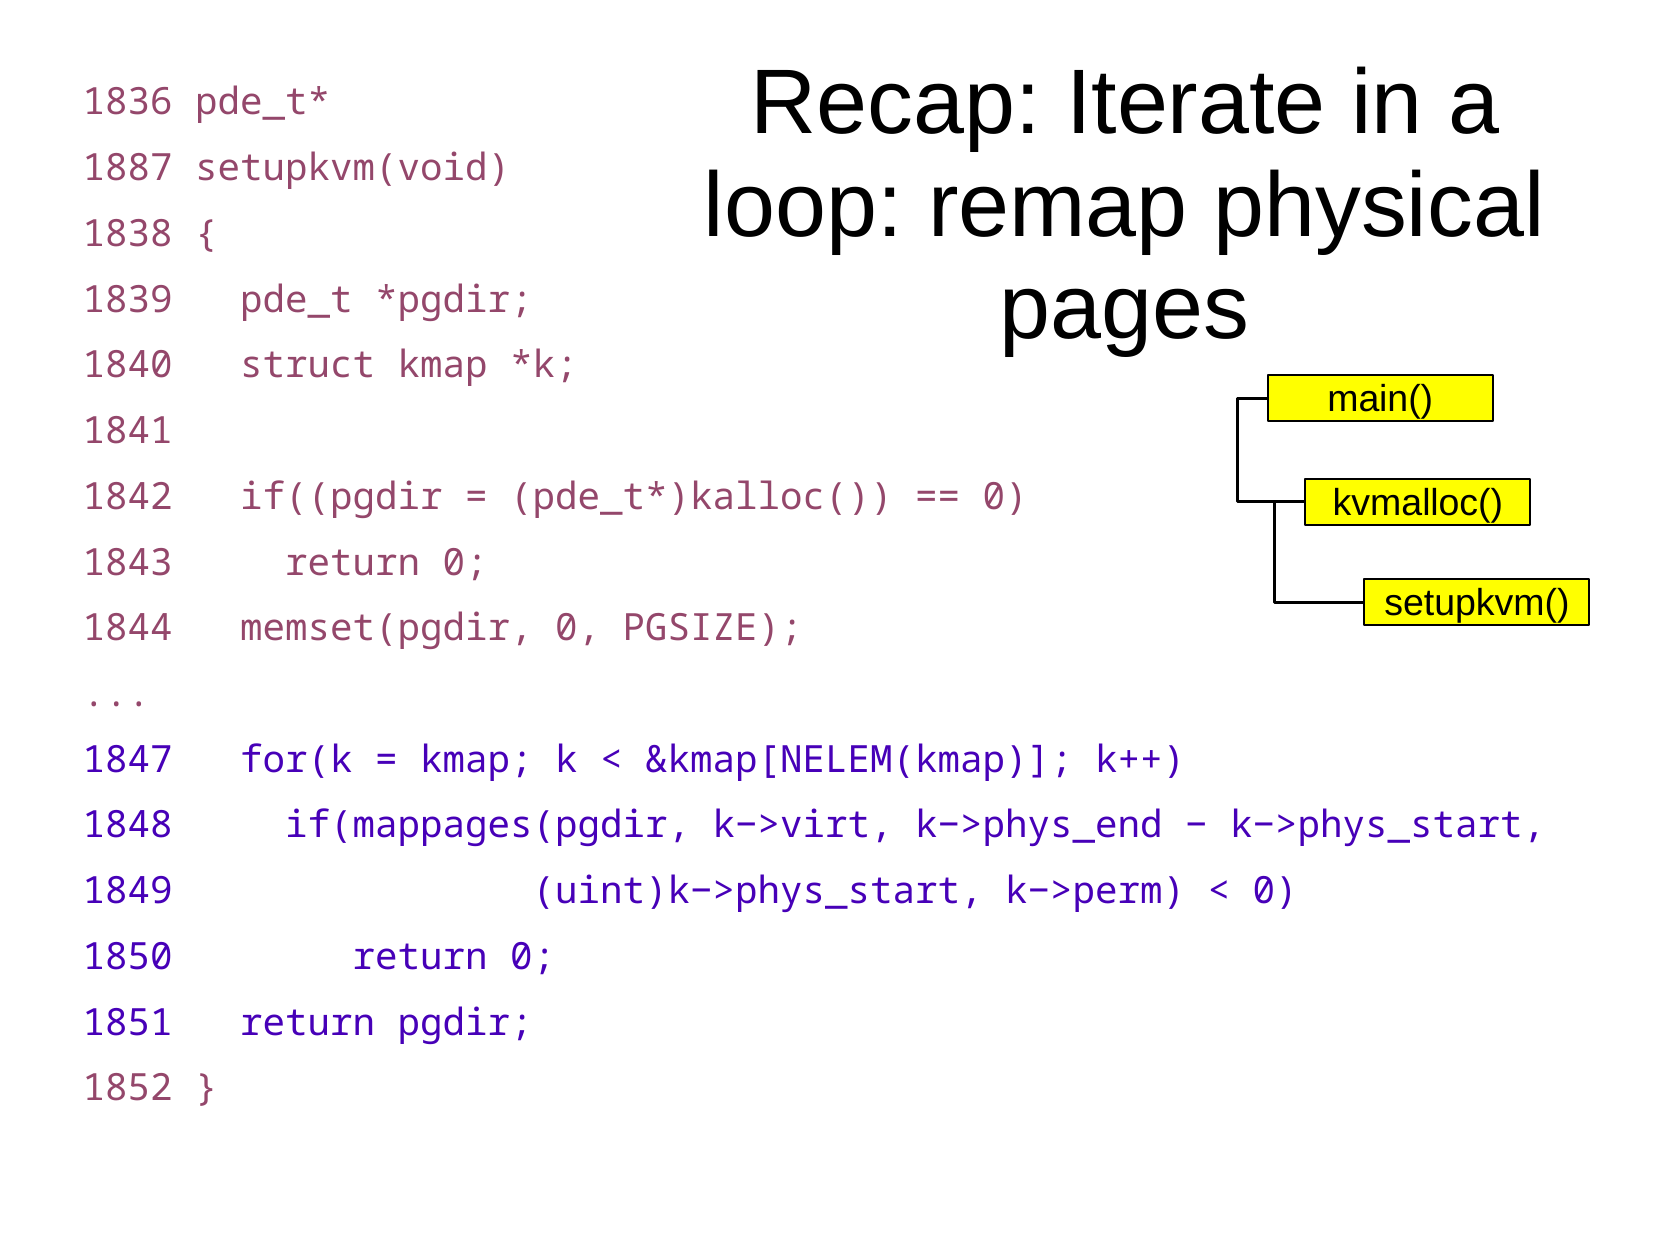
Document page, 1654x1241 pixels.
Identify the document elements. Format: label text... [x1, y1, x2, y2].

text_box setupkvm() [1364, 579, 1590, 626]
text_box kvmalloc() [1305, 478, 1531, 526]
title Recap: Iterate in a loop: remap physical pages [675, 50, 1576, 359]
list 1836 pde_t* 1887 setupkvm(void) 1838 { 1839 pde_t *pgdir; 1840 struct kmap *k; 1841 1842 if((pgdir = (pde_t*)kalloc()) == 0) 1843 return 0; 1844 memset(pgdir, 0, PGSIZE); ... 1847 for(k = kmap; k < &kmap[NELEM(kmap)]; k++) 1848 if(mappages(pgdir, k−>virt, k−>phys_end − k−>phys_start, 1849 (uint)k−>phys_start, k−>perm) < 0) 1850 return 0; 1851 return pgdir; 1852 } [82, 75, 1571, 1163]
text_box main() [1267, 375, 1493, 422]
